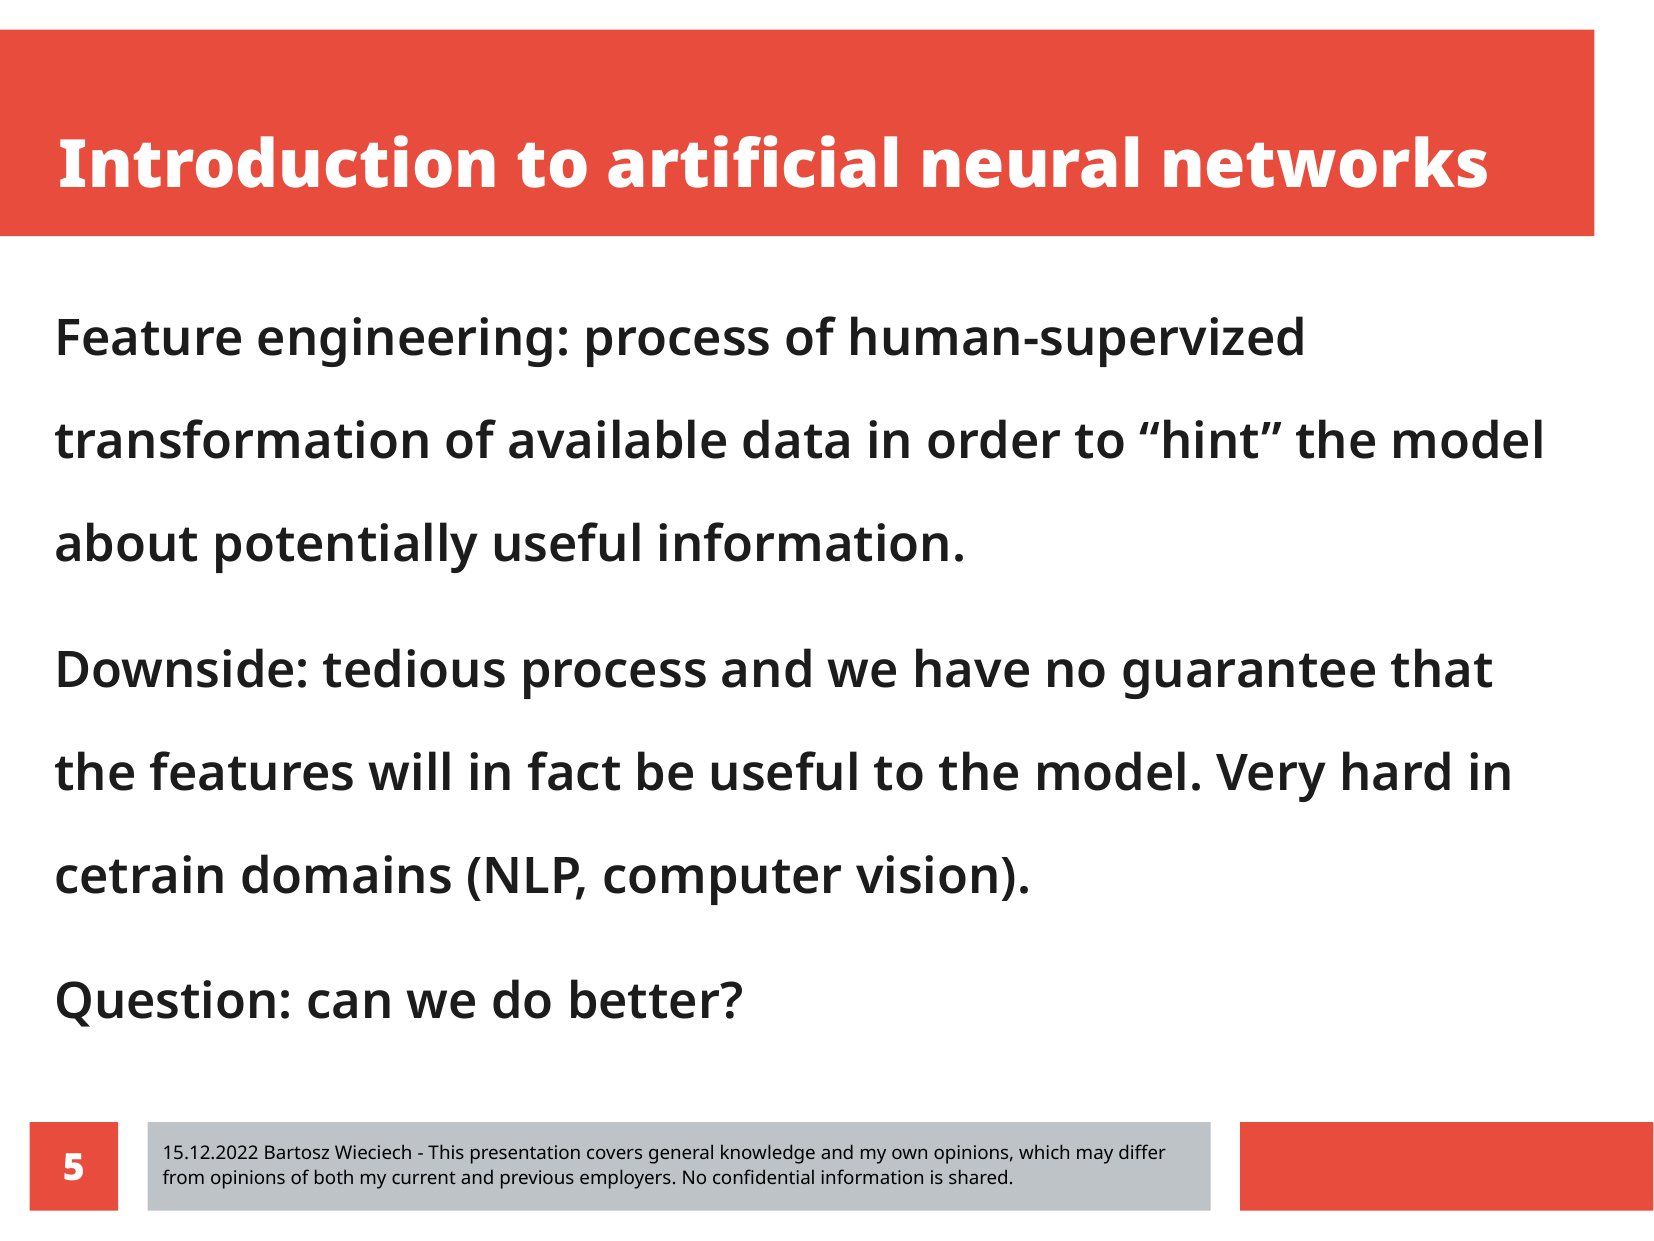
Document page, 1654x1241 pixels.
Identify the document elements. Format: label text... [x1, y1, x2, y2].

list Feature engineering: process of human-supervized transformation of available data in order to “hint” the model about potentially useful information. Downside: tedious process and we have no guarantee that the features will in fact be useful to the model. Very hard in cetrain domains (NLP, computer vision). Question: can we do better? [54, 267, 1561, 1036]
title Introduction to artificial neural networks [59, 59, 1595, 207]
